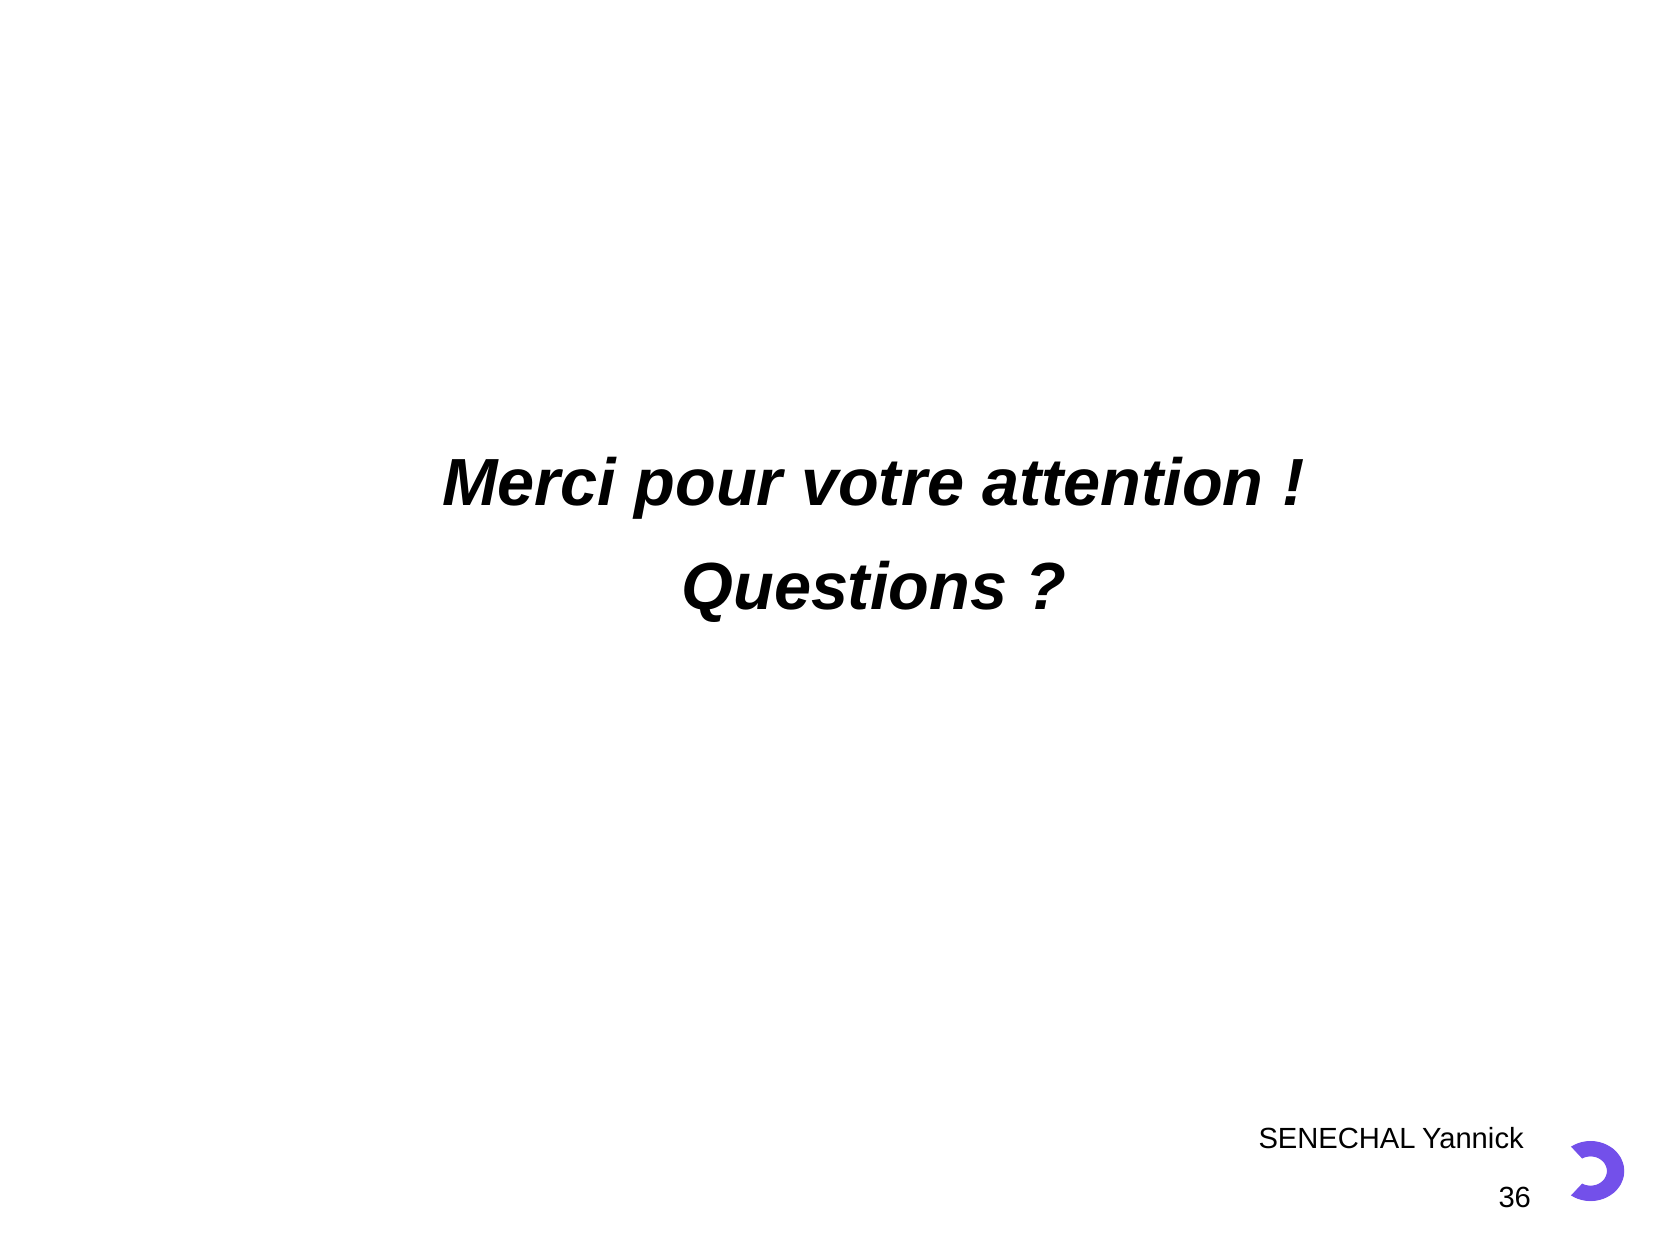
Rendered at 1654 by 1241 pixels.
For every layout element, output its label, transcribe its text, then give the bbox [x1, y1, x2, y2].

list Merci pour votre attention ! Questions ? [94, 236, 1583, 1055]
picture [1539, 1125, 1642, 1217]
